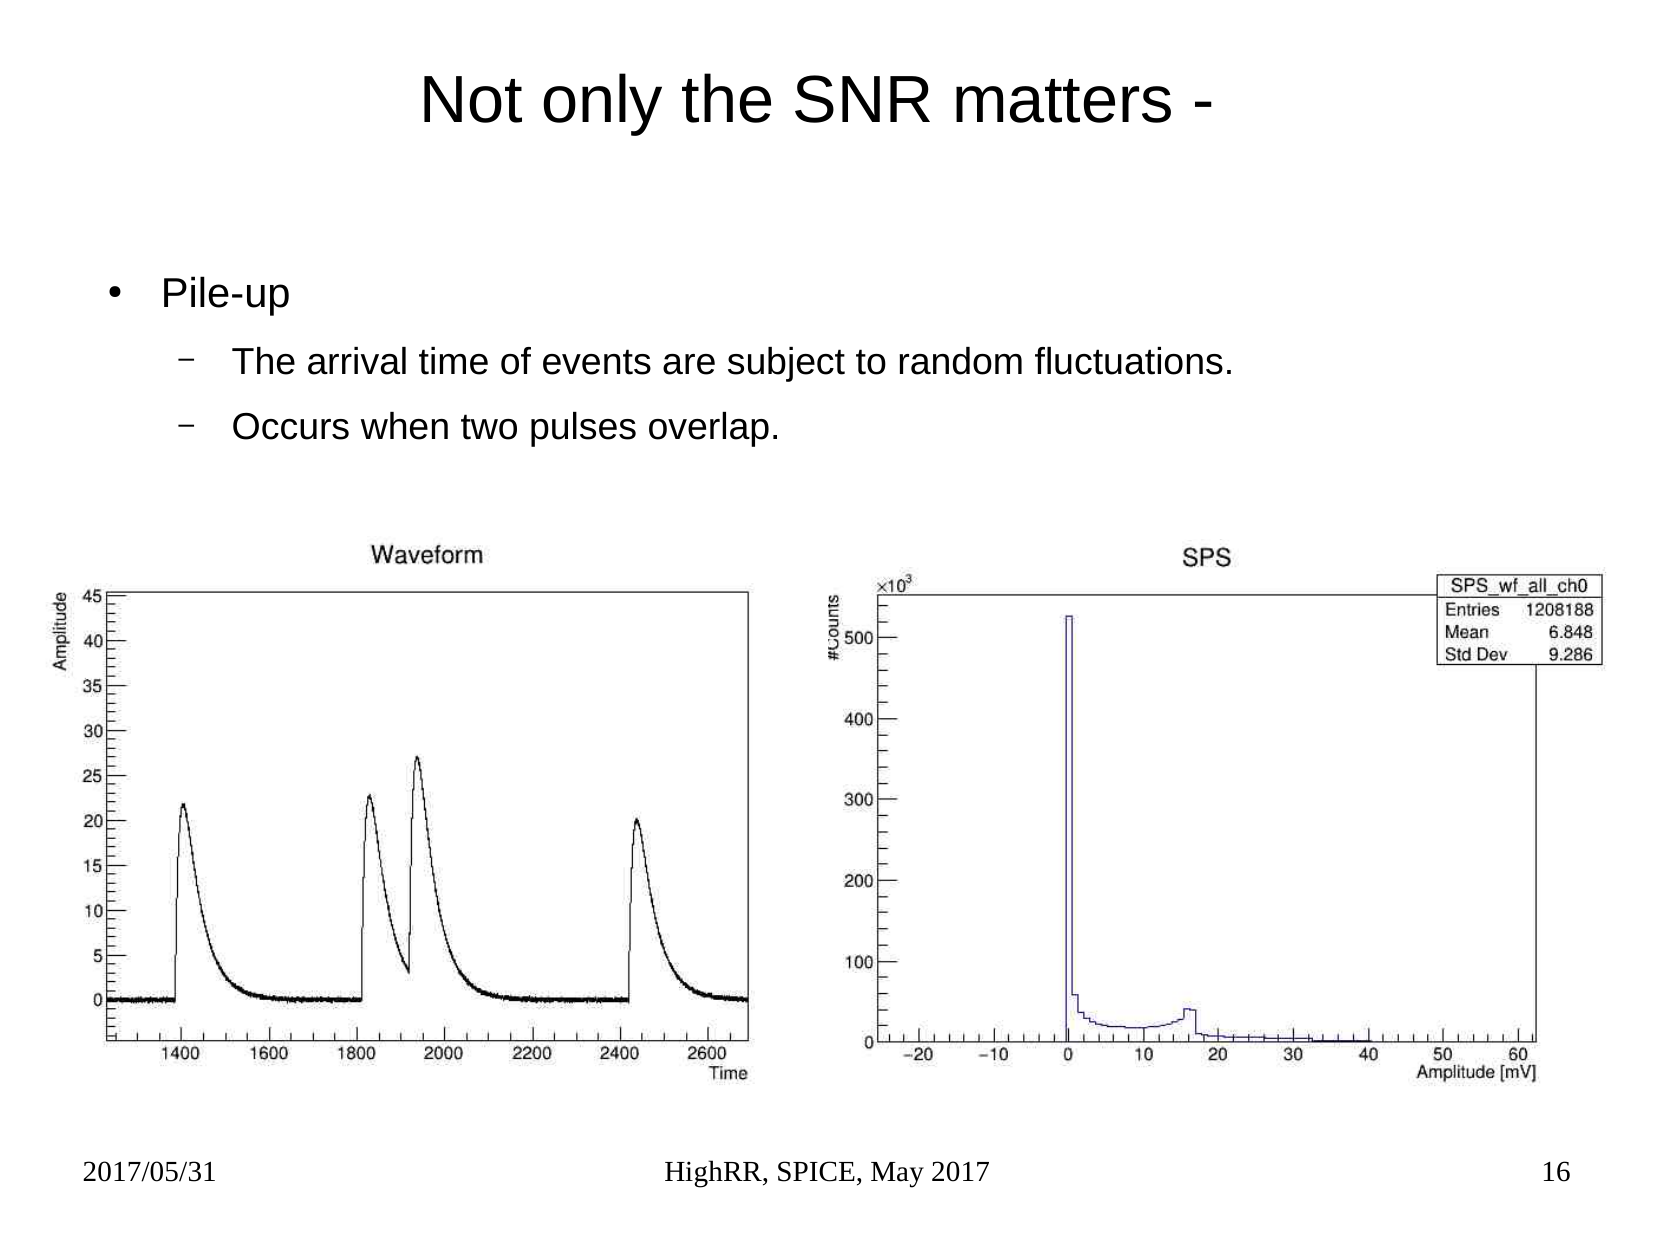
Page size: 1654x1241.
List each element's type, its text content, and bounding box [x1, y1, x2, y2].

list Pile-up The arrival time of events are subject to random fluctuations. Occurs when two pulses overlap. [90, 270, 1373, 451]
title Not only the SNR matters - [82, 49, 1571, 151]
picture [27, 536, 1618, 1098]
